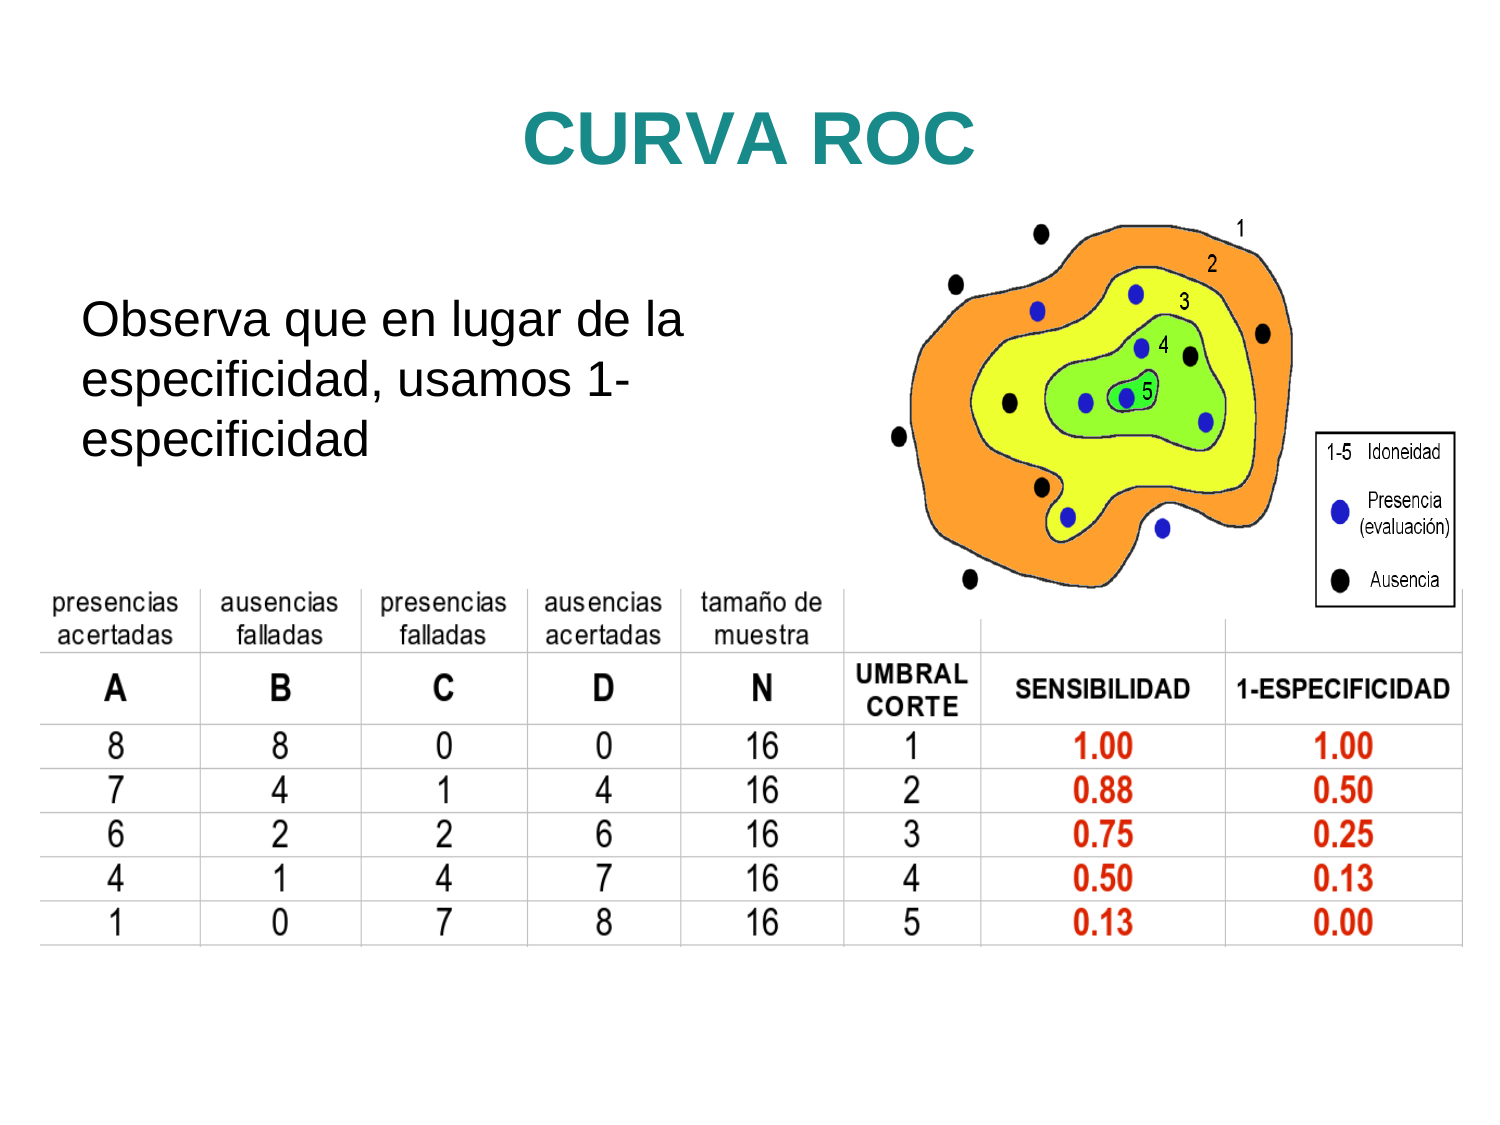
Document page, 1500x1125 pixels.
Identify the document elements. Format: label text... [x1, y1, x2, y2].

title CURVA ROC [112, 68, 1388, 209]
picture [40, 204, 1463, 947]
text_box Observa que en lugar de la especificidad, usamos 1-especificidad [66, 279, 910, 501]
